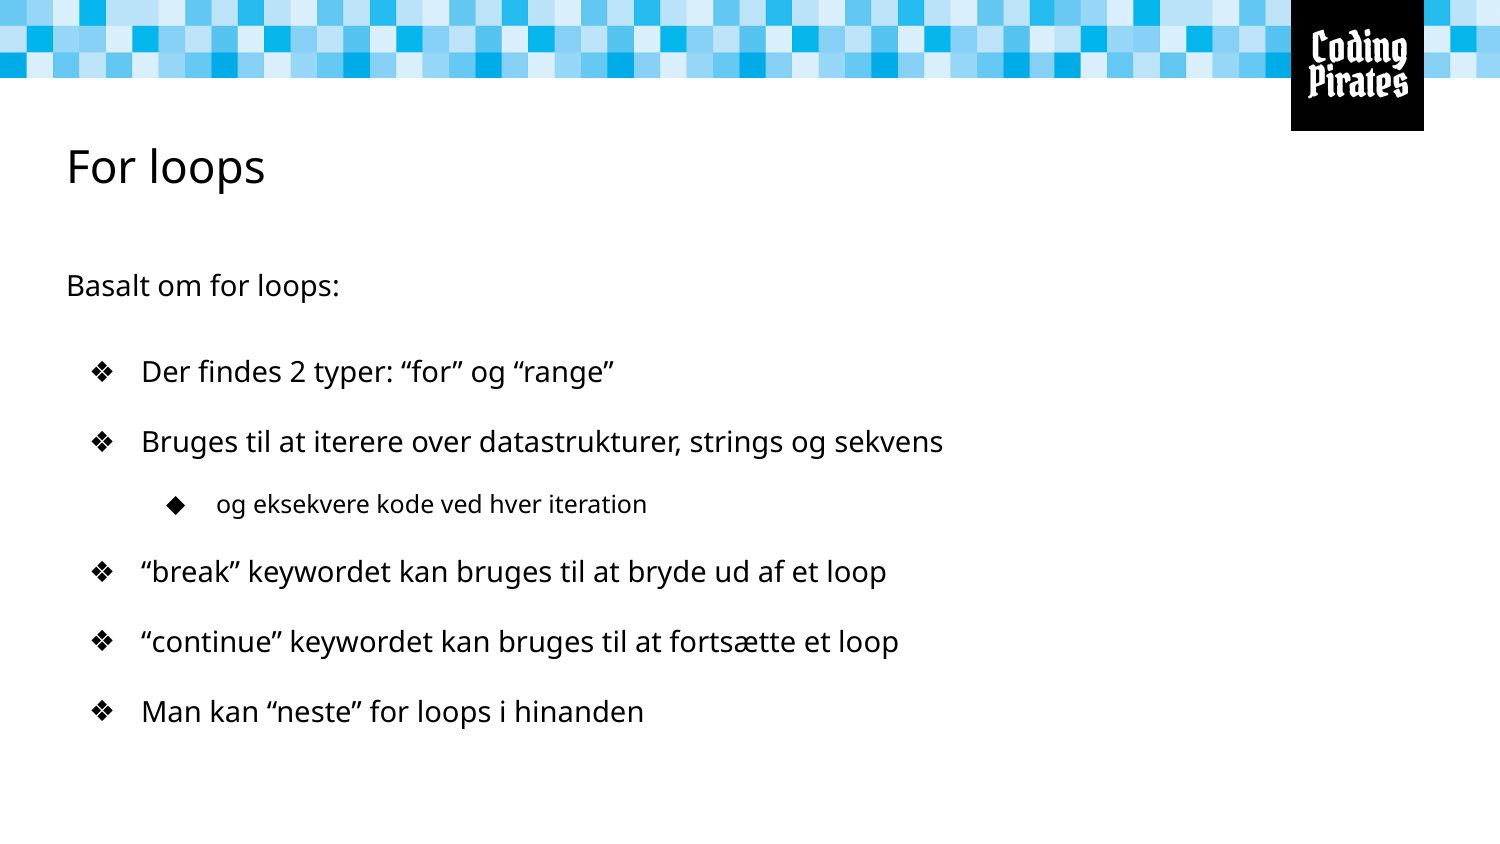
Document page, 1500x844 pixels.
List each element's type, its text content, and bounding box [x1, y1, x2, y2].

picture [0, 0, 1056, 78]
picture [1291, 0, 1424, 131]
title For loops [51, 123, 1223, 216]
list Basalt om for loops: Der findes 2 typer: “for” og “range” Bruges til at iterere over datastrukturer, strings og sekvens og eksekvere kode ved hver iteration “break” keywordet kan bruges til at bryde ud af et loop “continue” keywordet kan bruges til at fortsætte et loop Man kan “neste” for loops i hinanden [51, 216, 1449, 821]
